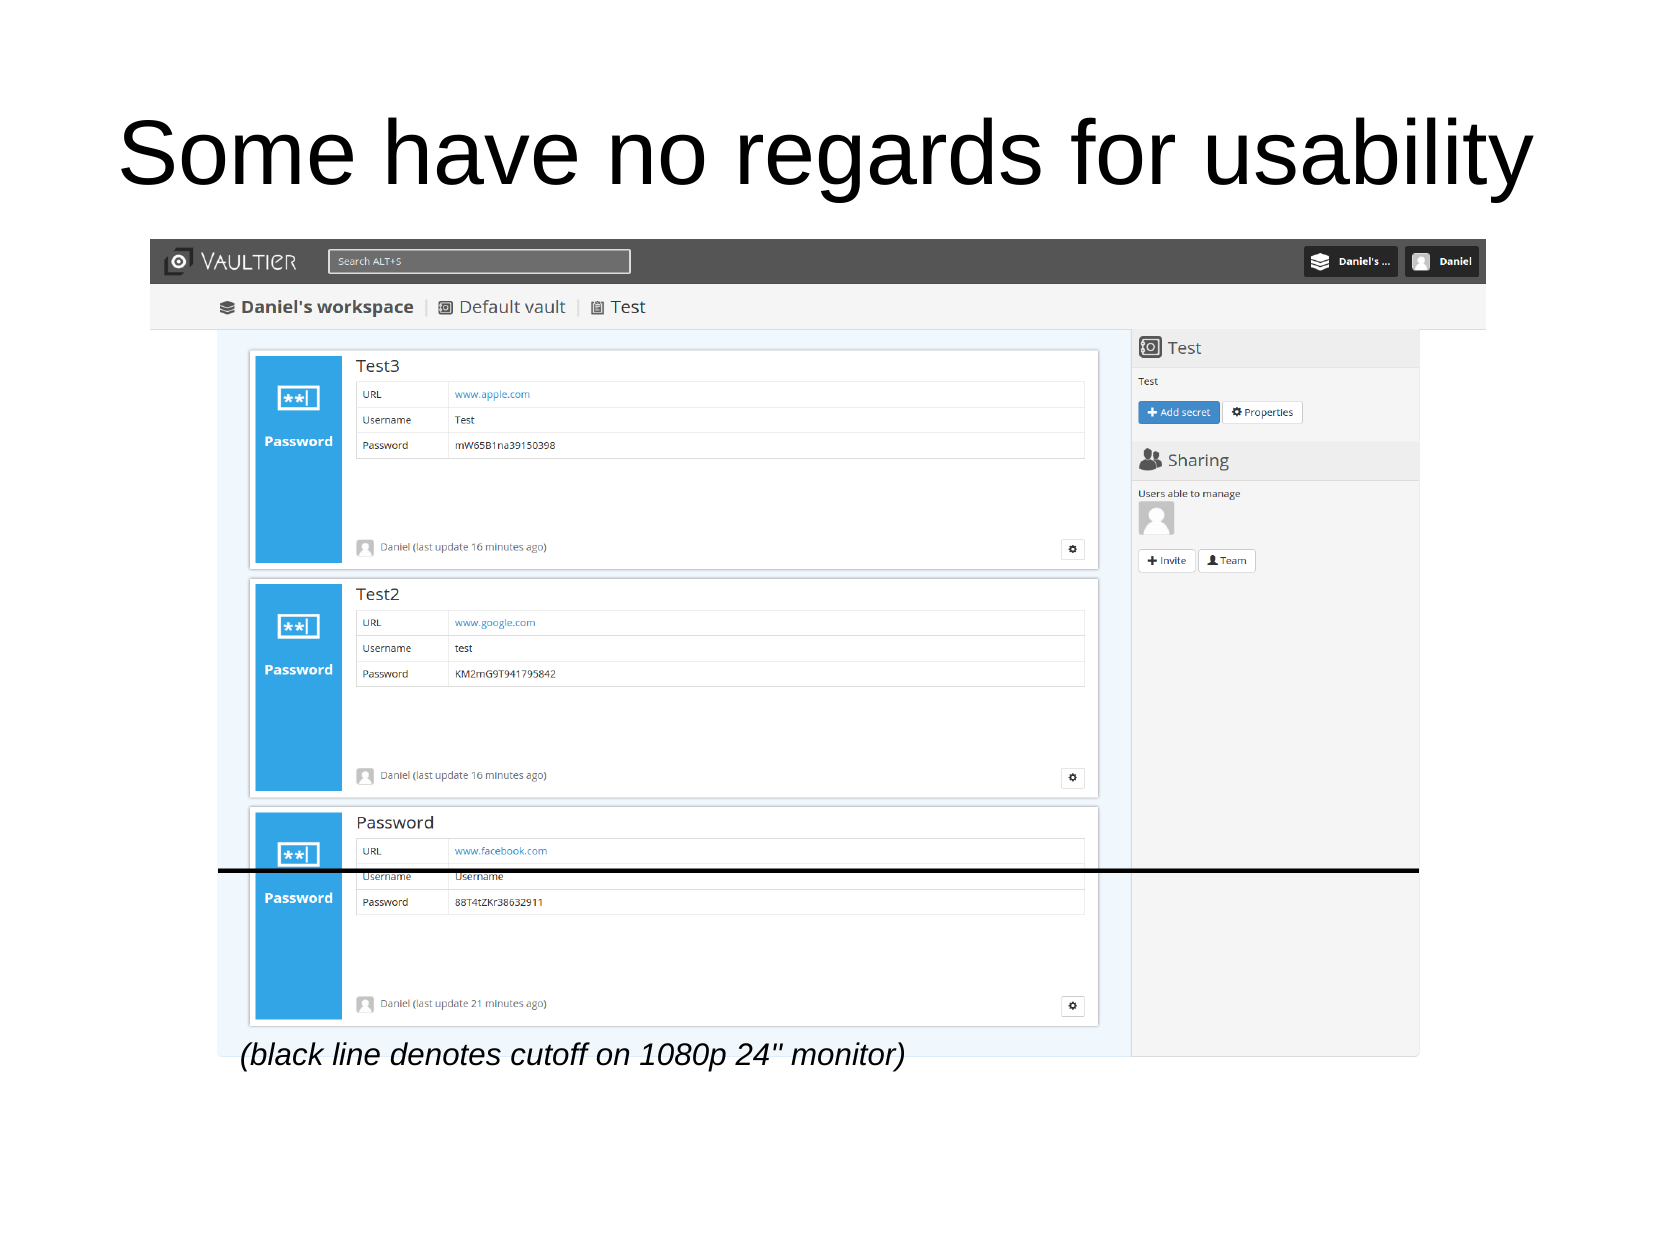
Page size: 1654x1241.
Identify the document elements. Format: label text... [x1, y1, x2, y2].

picture [150, 239, 1486, 1096]
title Some have no regards for usability [82, 49, 1571, 257]
text_box (black line denotes cutoff on 1080p 24'' monitor) [225, 1029, 1306, 1081]
